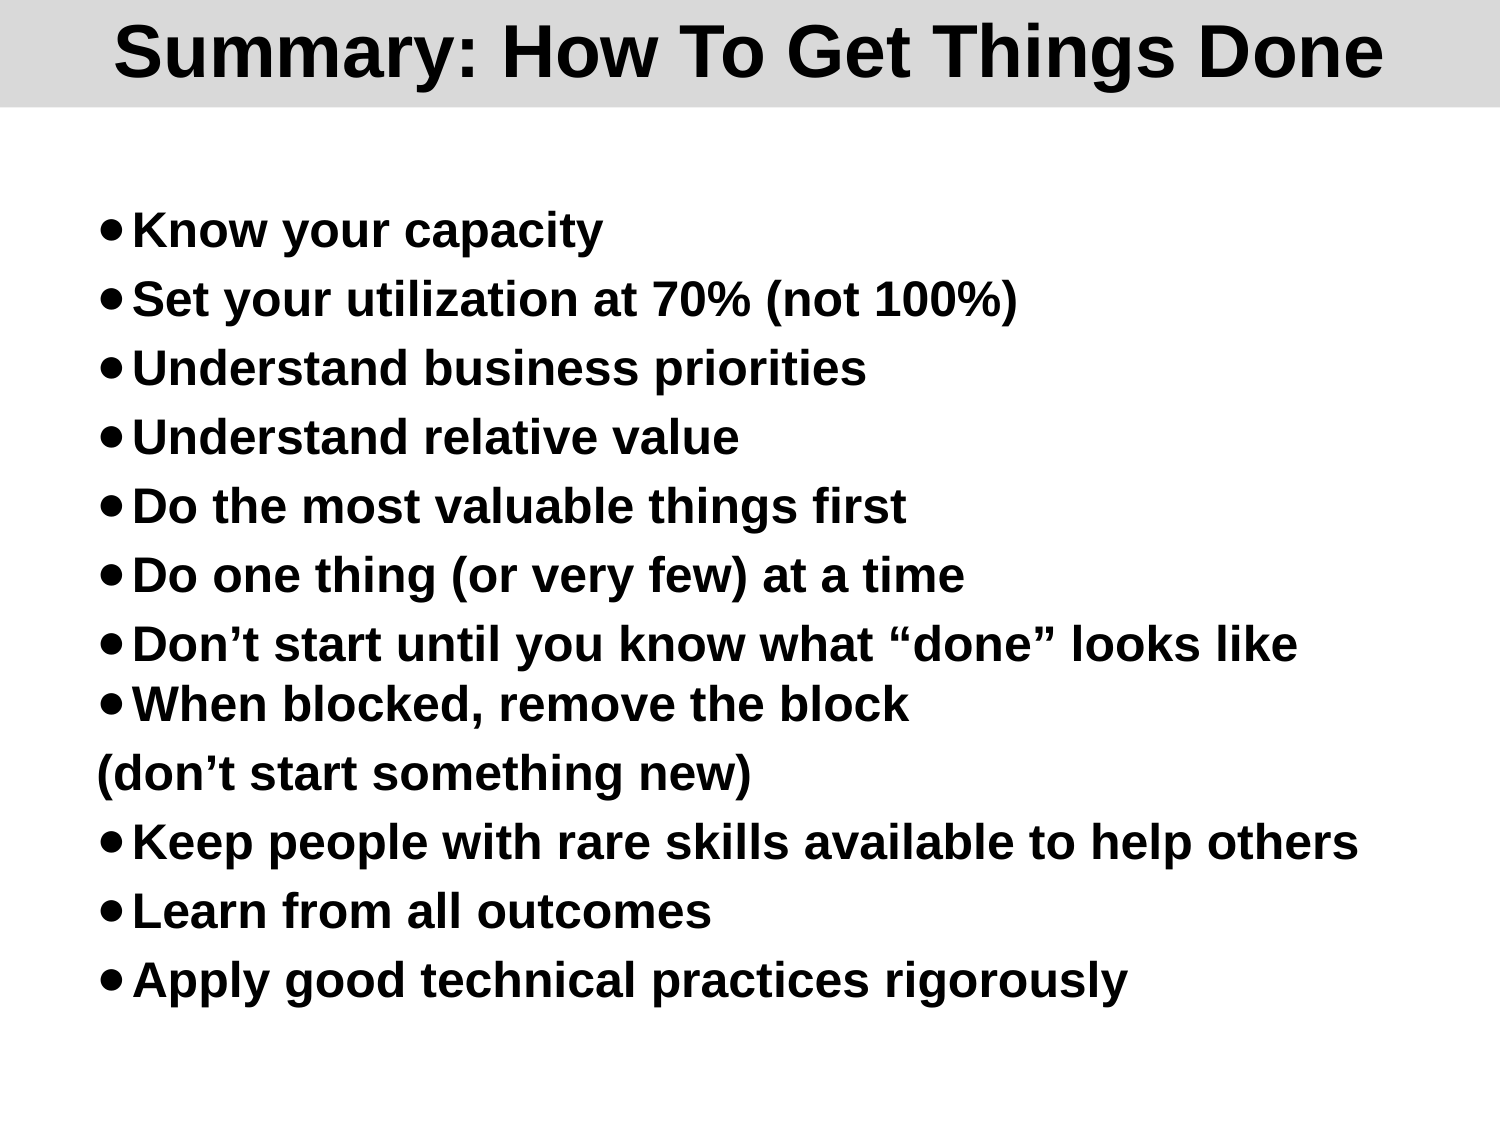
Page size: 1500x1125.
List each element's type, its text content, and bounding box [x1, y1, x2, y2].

text_box Summary: How To Get Things Done [0, 0, 1500, 108]
text_box Know your capacity Set your utilization at 70% (not 100%) Understand business priorities Understand relative value Do the most valuable things first Do one thing (or very few) at a time Don’t start until you know what “done” looks like When blocked, remove the block (don’t start something new) Keep people with rare skills available to help others Learn from all outcomes Apply good technical practices rigorously [81, 173, 1500, 1025]
